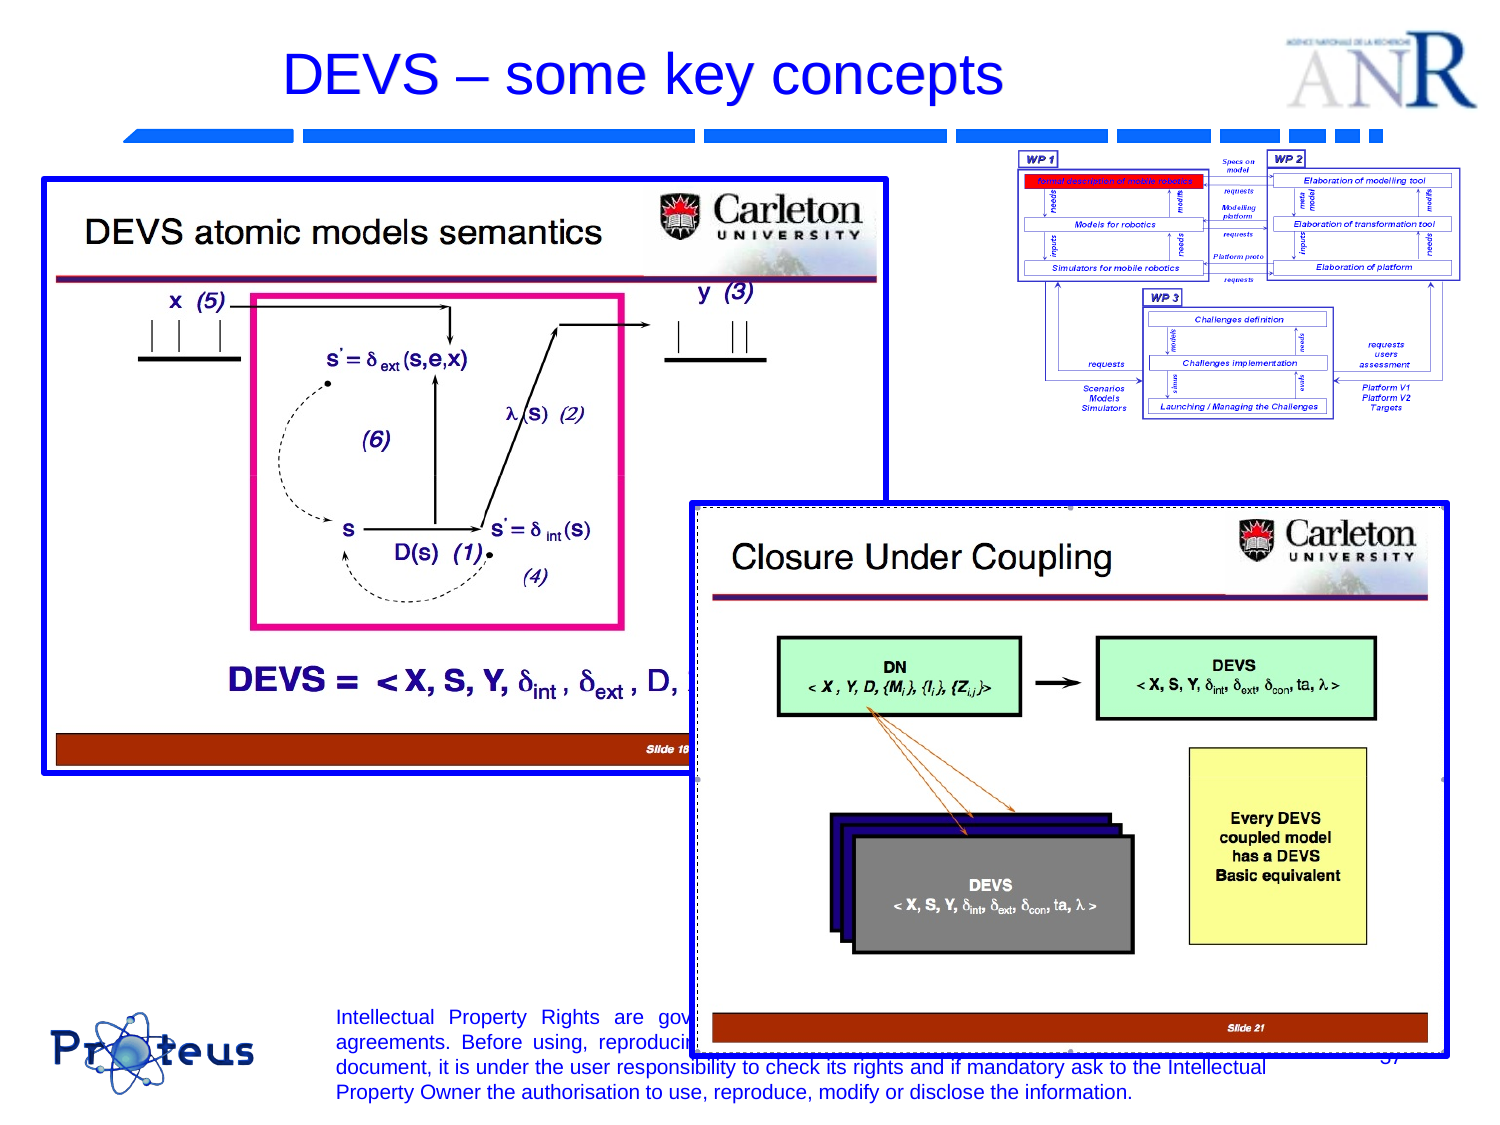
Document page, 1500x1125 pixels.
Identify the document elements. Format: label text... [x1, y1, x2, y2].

picture [35, 1003, 272, 1101]
picture [1281, 27, 1484, 115]
picture [46, 181, 883, 770]
title DEVS – some key concepts [23, 11, 1264, 130]
picture [695, 505, 1445, 1053]
picture [1017, 149, 1461, 420]
